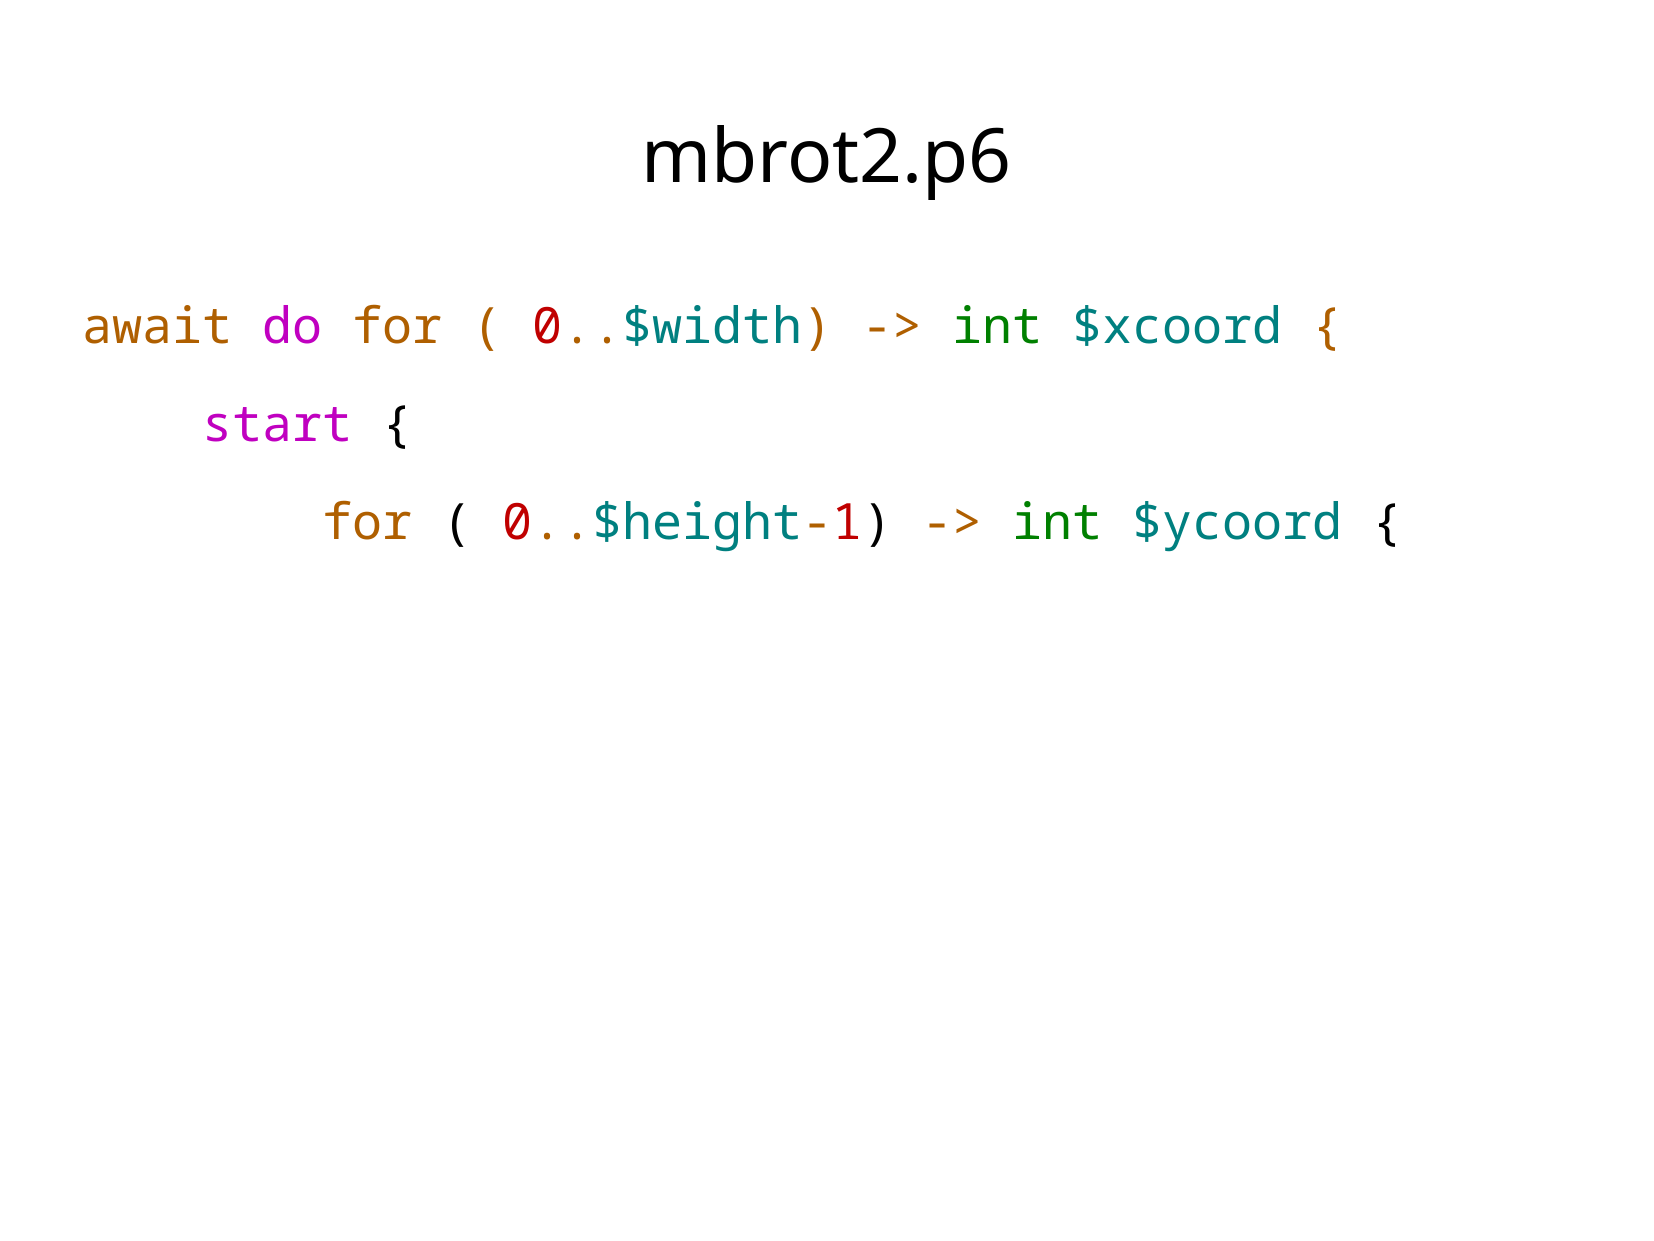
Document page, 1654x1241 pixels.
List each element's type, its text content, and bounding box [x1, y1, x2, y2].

list await do for ( 0..$width) -> int $xcoord { start { for ( 0..$height-1) -> int $ycoord { [82, 290, 1571, 1010]
title mbrot2.p6 [82, 49, 1571, 257]
